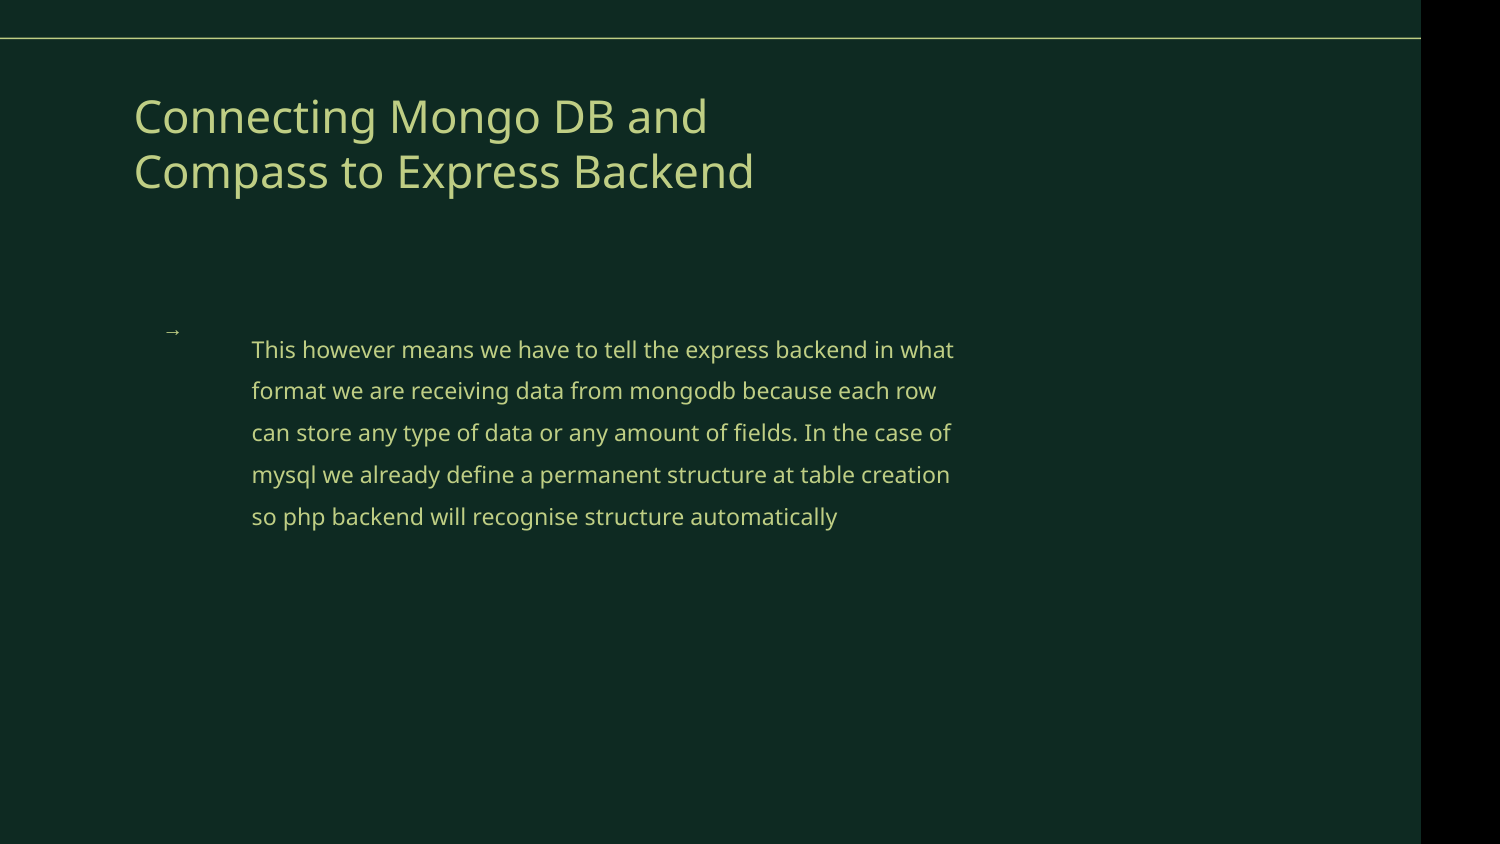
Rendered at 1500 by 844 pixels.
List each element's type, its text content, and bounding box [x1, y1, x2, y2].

title Connecting Mongo DB and Compass to Express Backend [118, 73, 900, 214]
subtitle This however means we have to tell the express backend in what format we are receiving data from mongodb because each row can store any type of data or any amount of fields. In the case of mysql we already define a permanent structure at table creation so php backend will recognise structure automatically [251, 306, 957, 583]
text_box → [118, 315, 227, 341]
